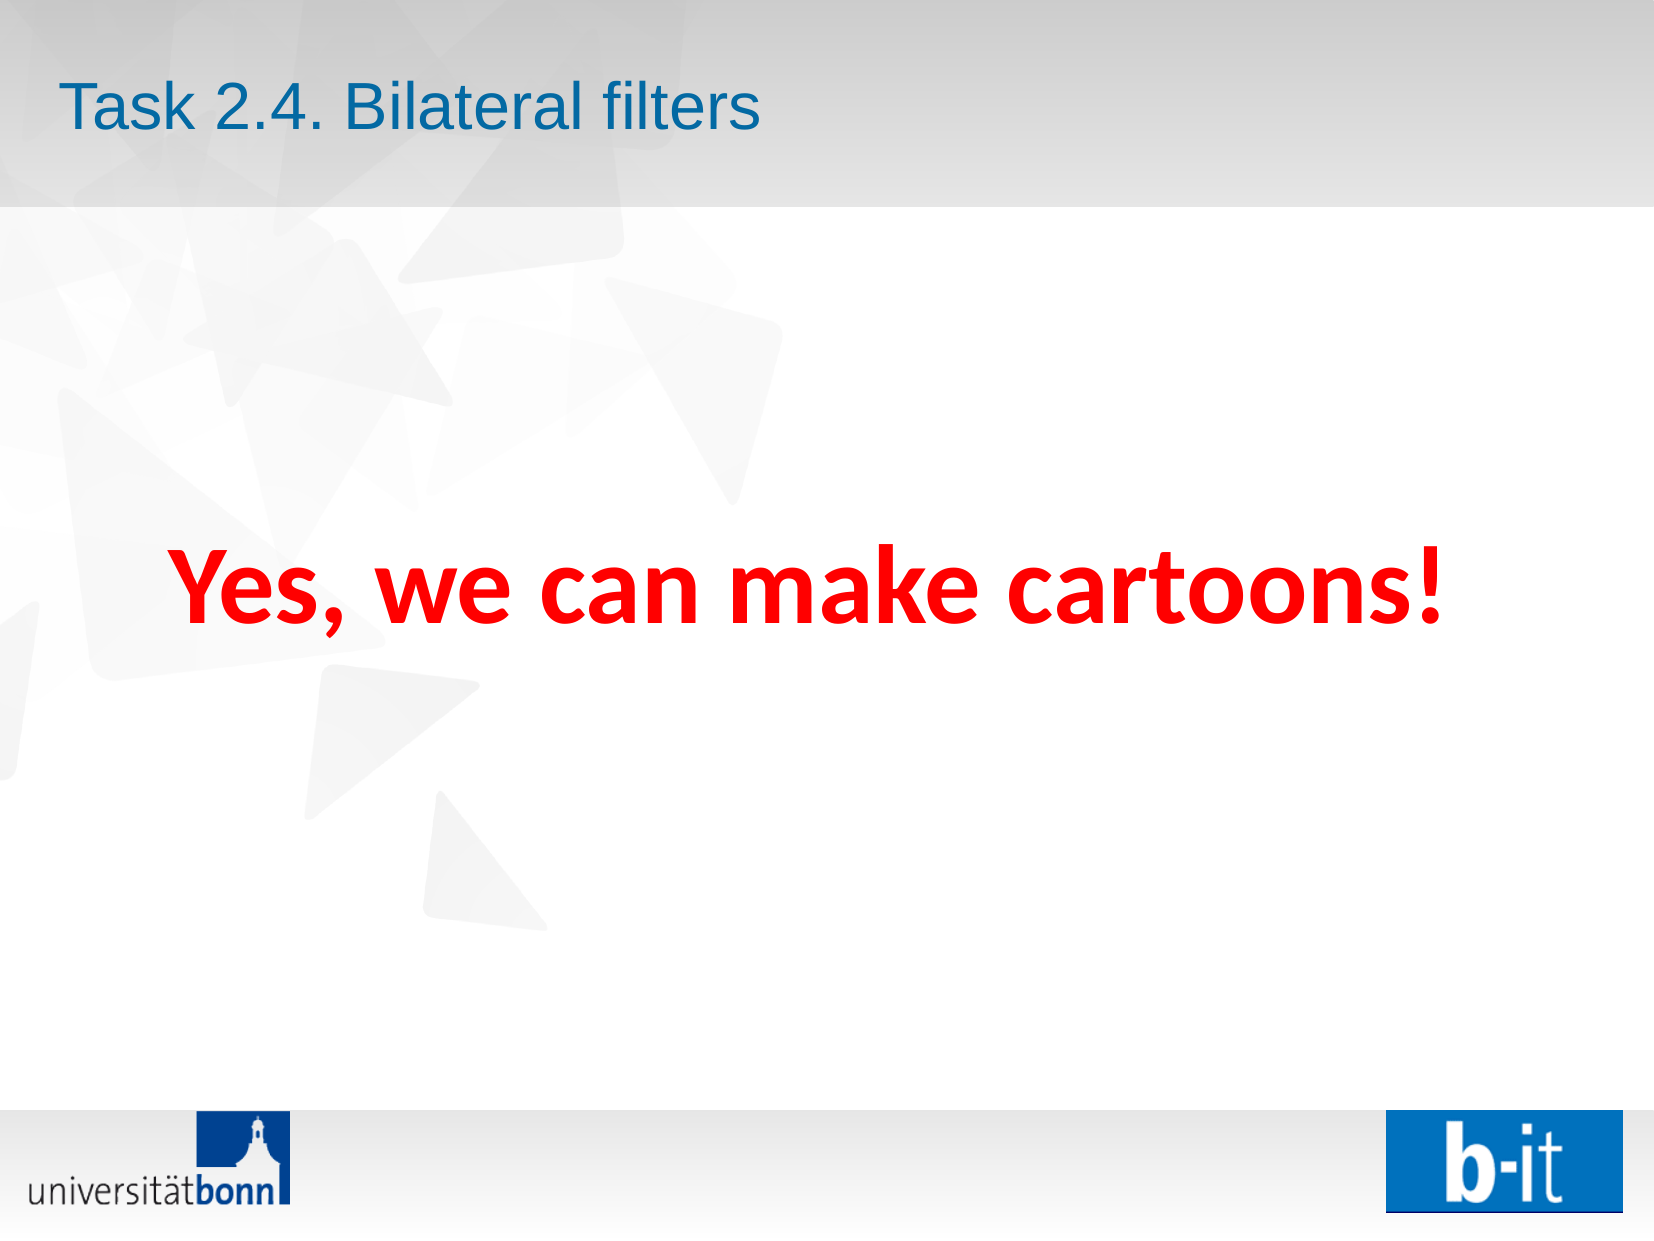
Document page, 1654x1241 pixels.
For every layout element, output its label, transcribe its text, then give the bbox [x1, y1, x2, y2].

text_box Yes, we can make cartoons! [153, 503, 1546, 655]
text_box Task 2.4. Bilateral filters [59, 29, 1595, 178]
picture [1386, 1110, 1623, 1213]
picture [0, 0, 783, 931]
picture [28, 1087, 290, 1229]
